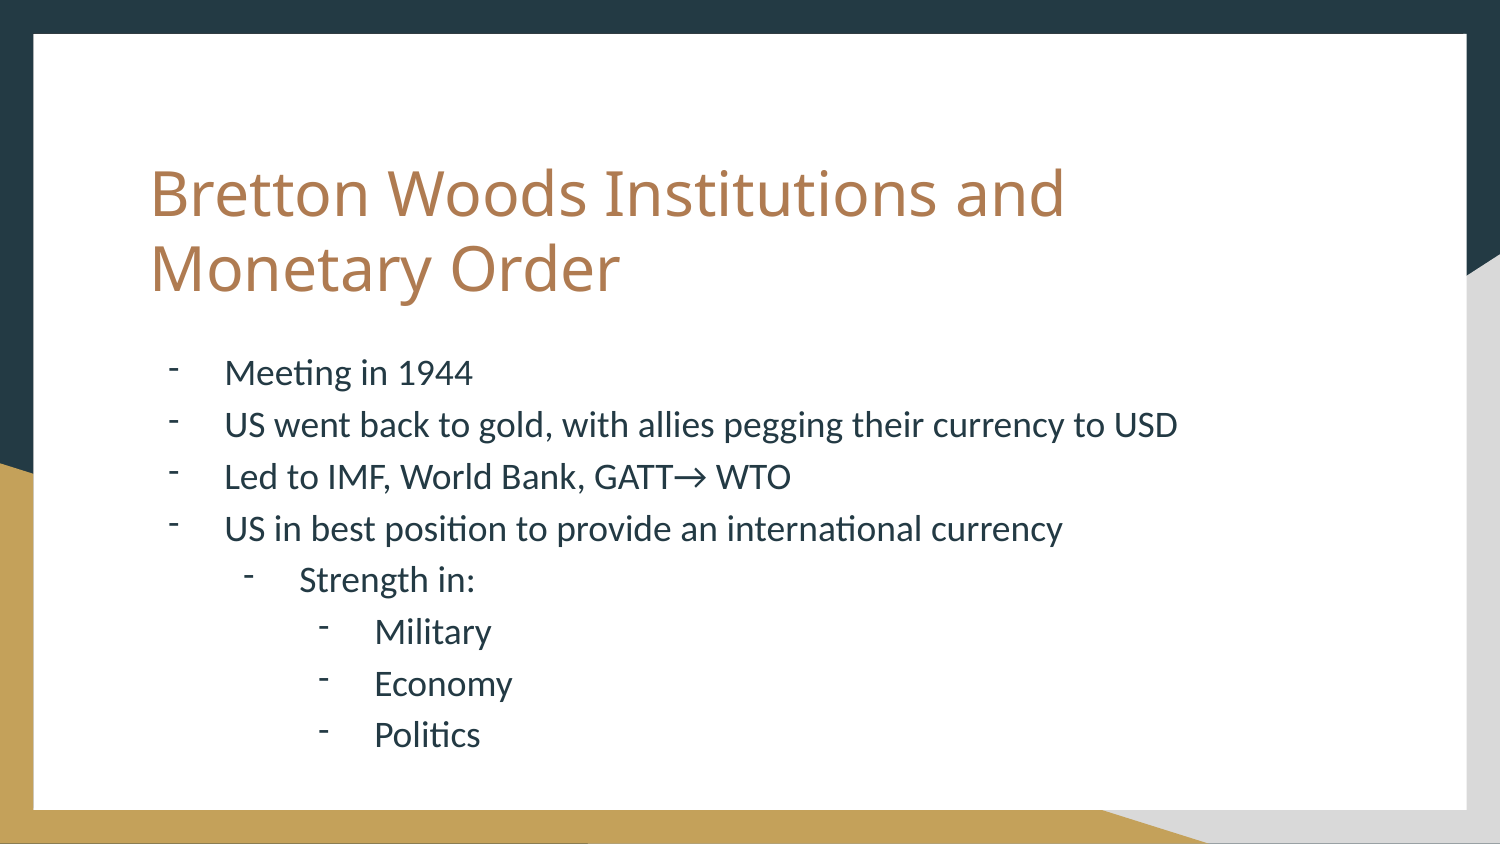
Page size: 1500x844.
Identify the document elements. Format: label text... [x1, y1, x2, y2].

list Meeting in 1944 US went back to gold, with allies pegging their currency to USD Led to IMF, World Bank, GATT→ WTO US in best position to provide an international currency Strength in: Military Economy Politics [134, 326, 1366, 729]
title Bretton Woods Institutions and Monetary Order [134, 138, 1366, 296]
